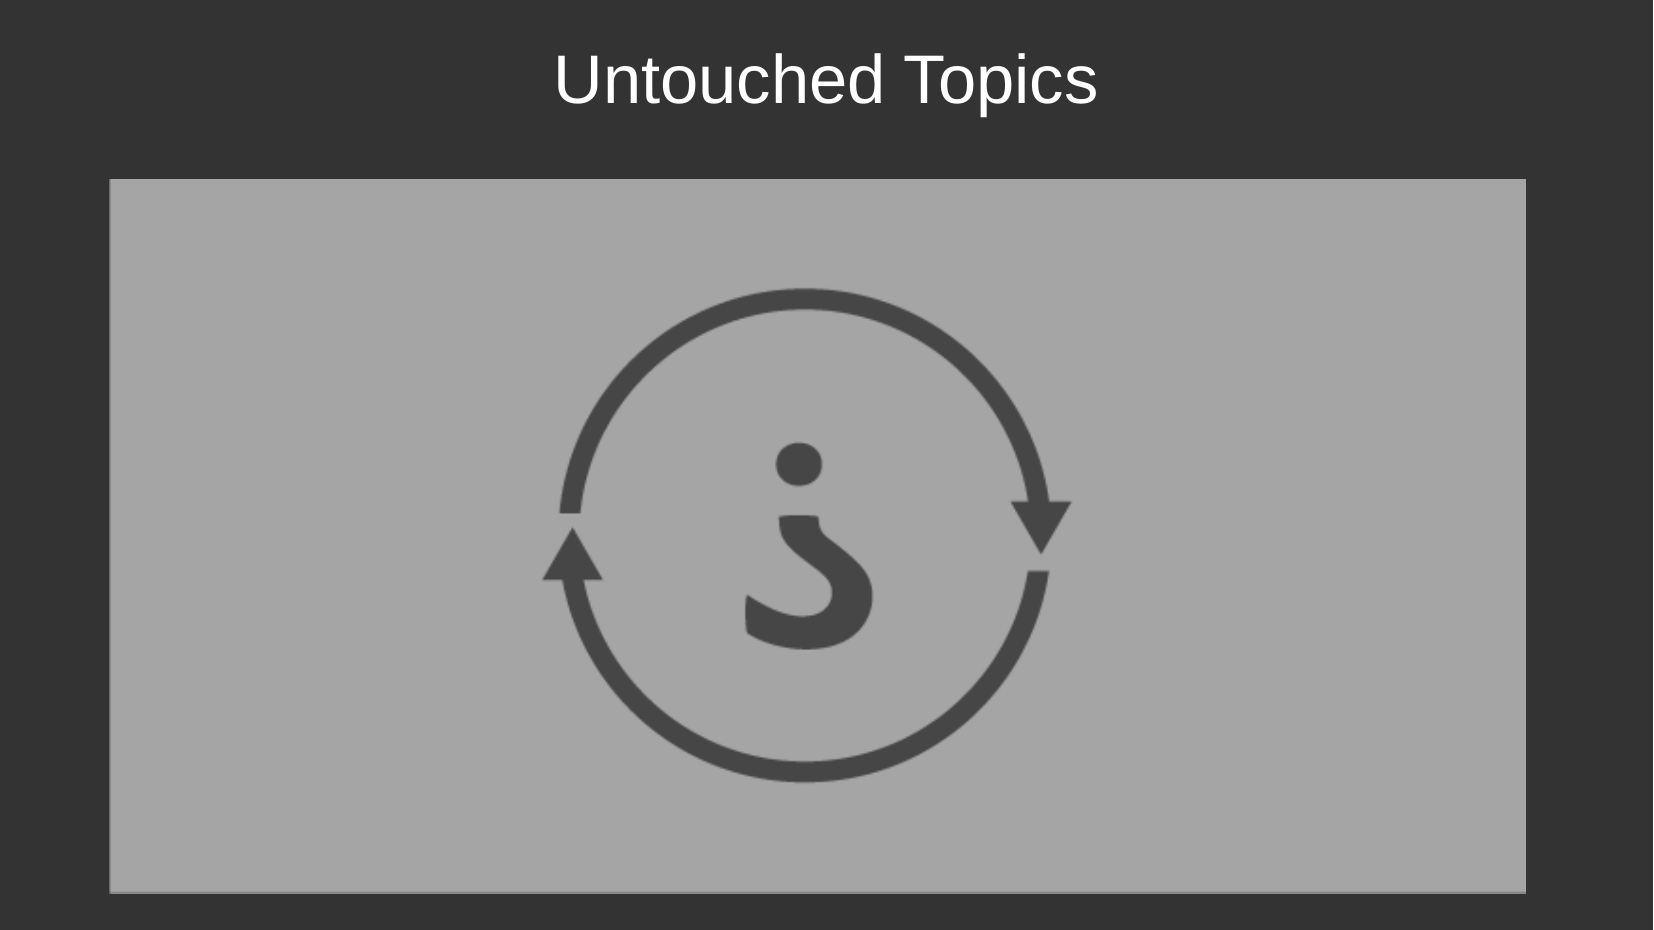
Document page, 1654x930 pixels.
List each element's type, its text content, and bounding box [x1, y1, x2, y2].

picture [109, 179, 1526, 894]
title Untouched Topics [82, 1, 1571, 157]
